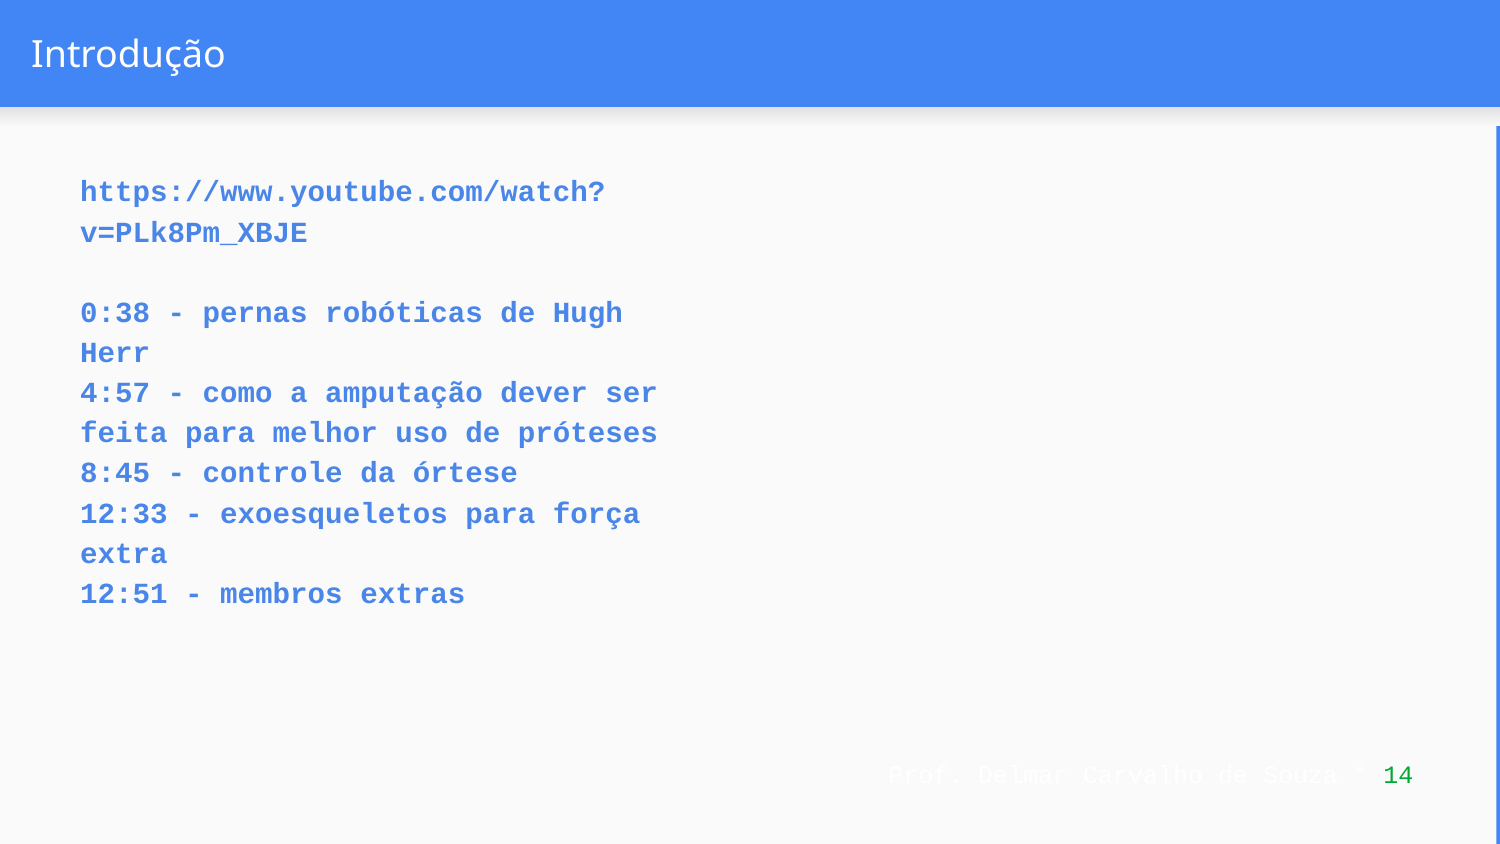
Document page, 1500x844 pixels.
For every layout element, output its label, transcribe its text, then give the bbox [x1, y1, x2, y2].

text_box https://www.youtube.com/watch?v=PLk8Pm_XBJE 0:38 - pernas robóticas de Hugh Herr 4:57 - como a amputação dever ser feita para melhor uso de próteses 8:45 - controle da órtese 12:33 - exoesqueletos para força extra 12:51 - membros extras [40, 152, 709, 780]
title Introdução [16, 2, 1464, 102]
